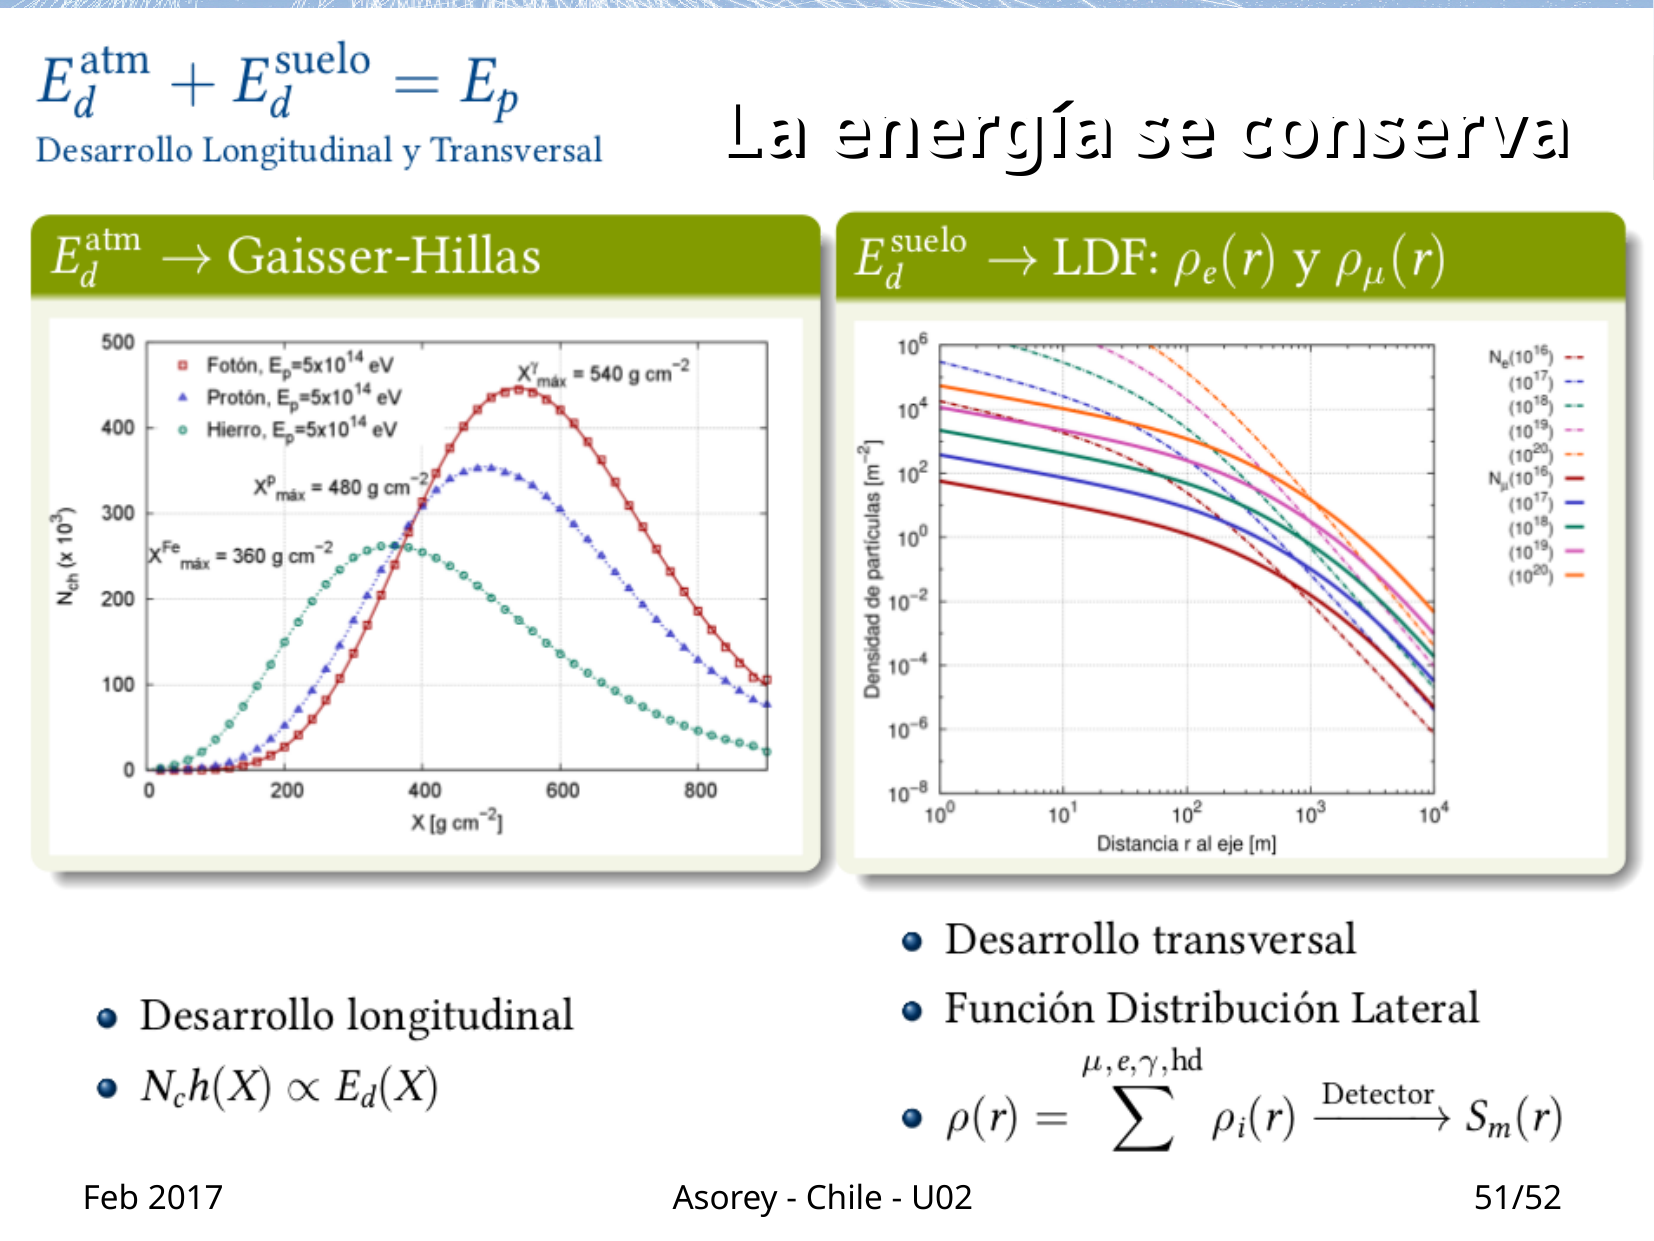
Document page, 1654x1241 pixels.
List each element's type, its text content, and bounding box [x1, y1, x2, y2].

picture [0, 0, 1654, 1158]
title La energía se conserva [82, 49, 1571, 201]
